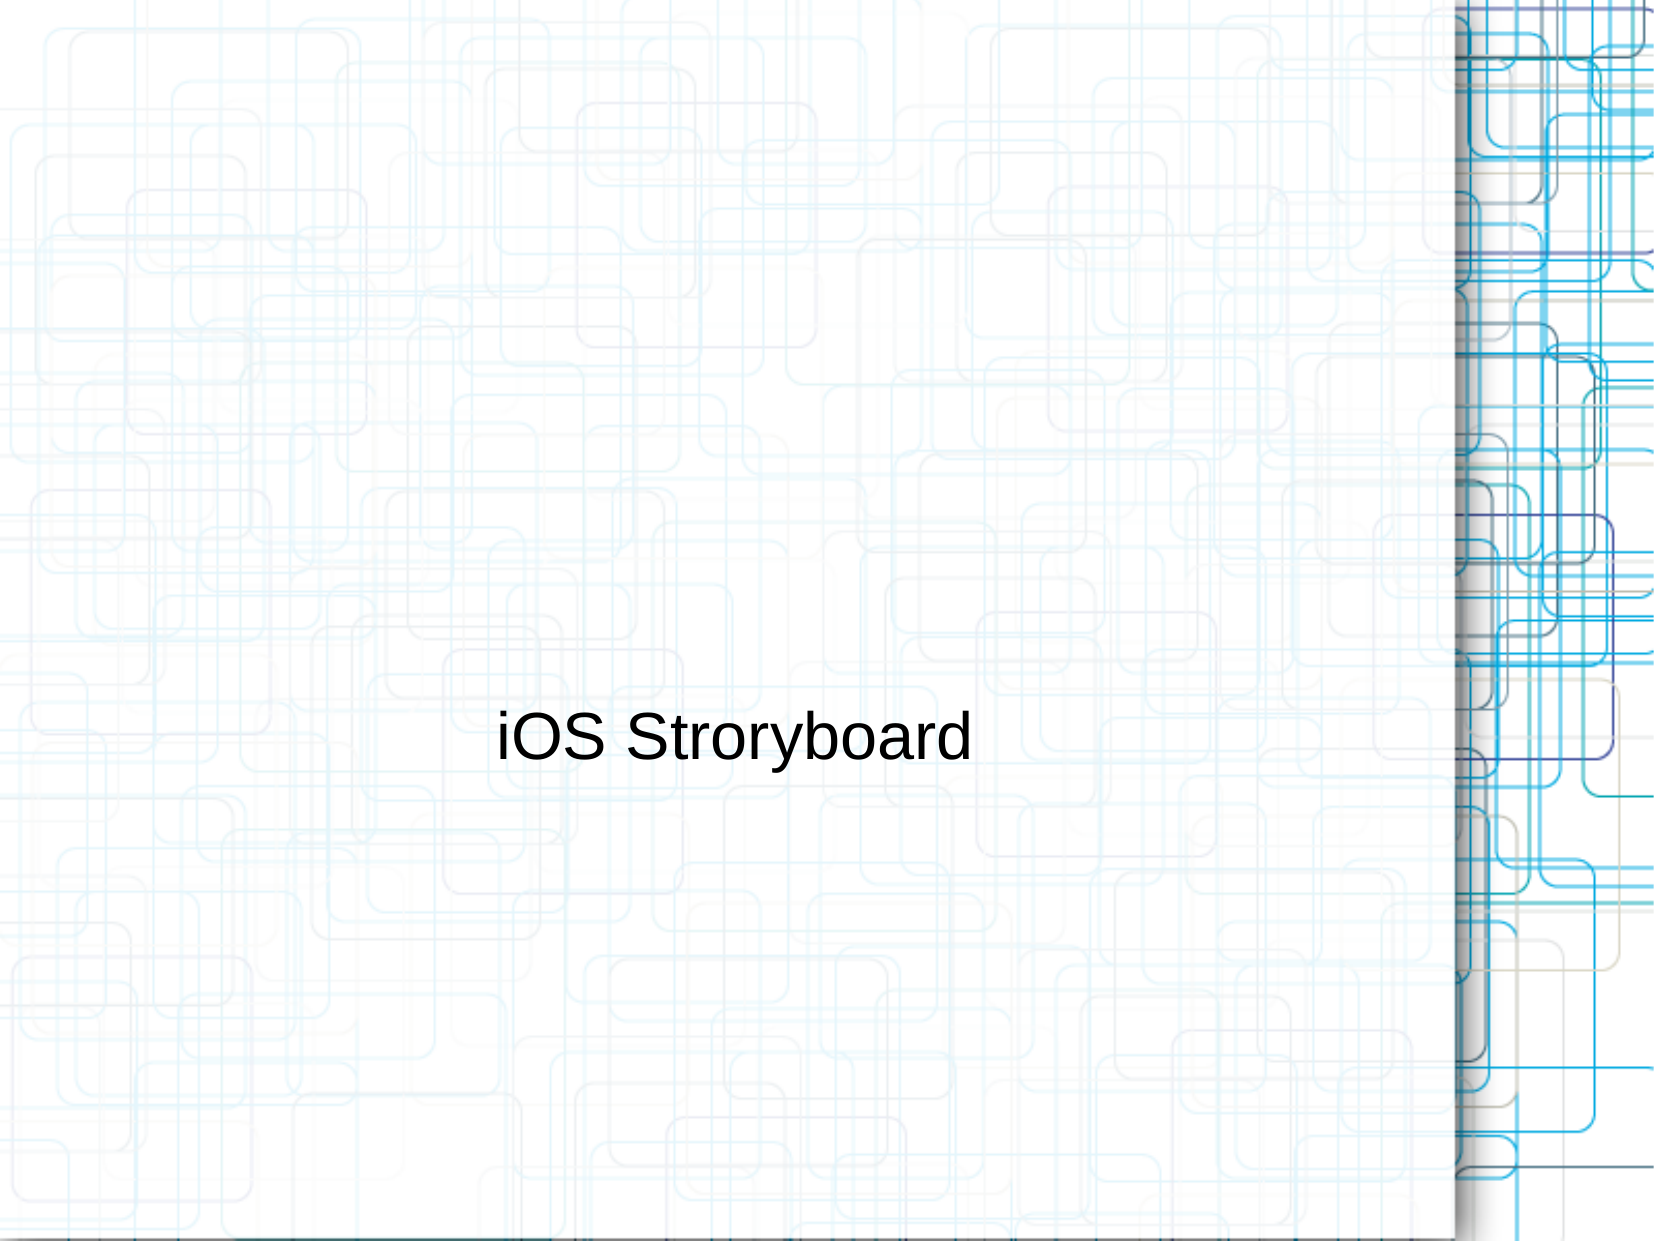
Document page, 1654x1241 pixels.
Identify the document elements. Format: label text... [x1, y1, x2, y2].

subtitle iOS Stroryboard [67, 327, 1403, 1147]
picture [0, 0, 1654, 1241]
